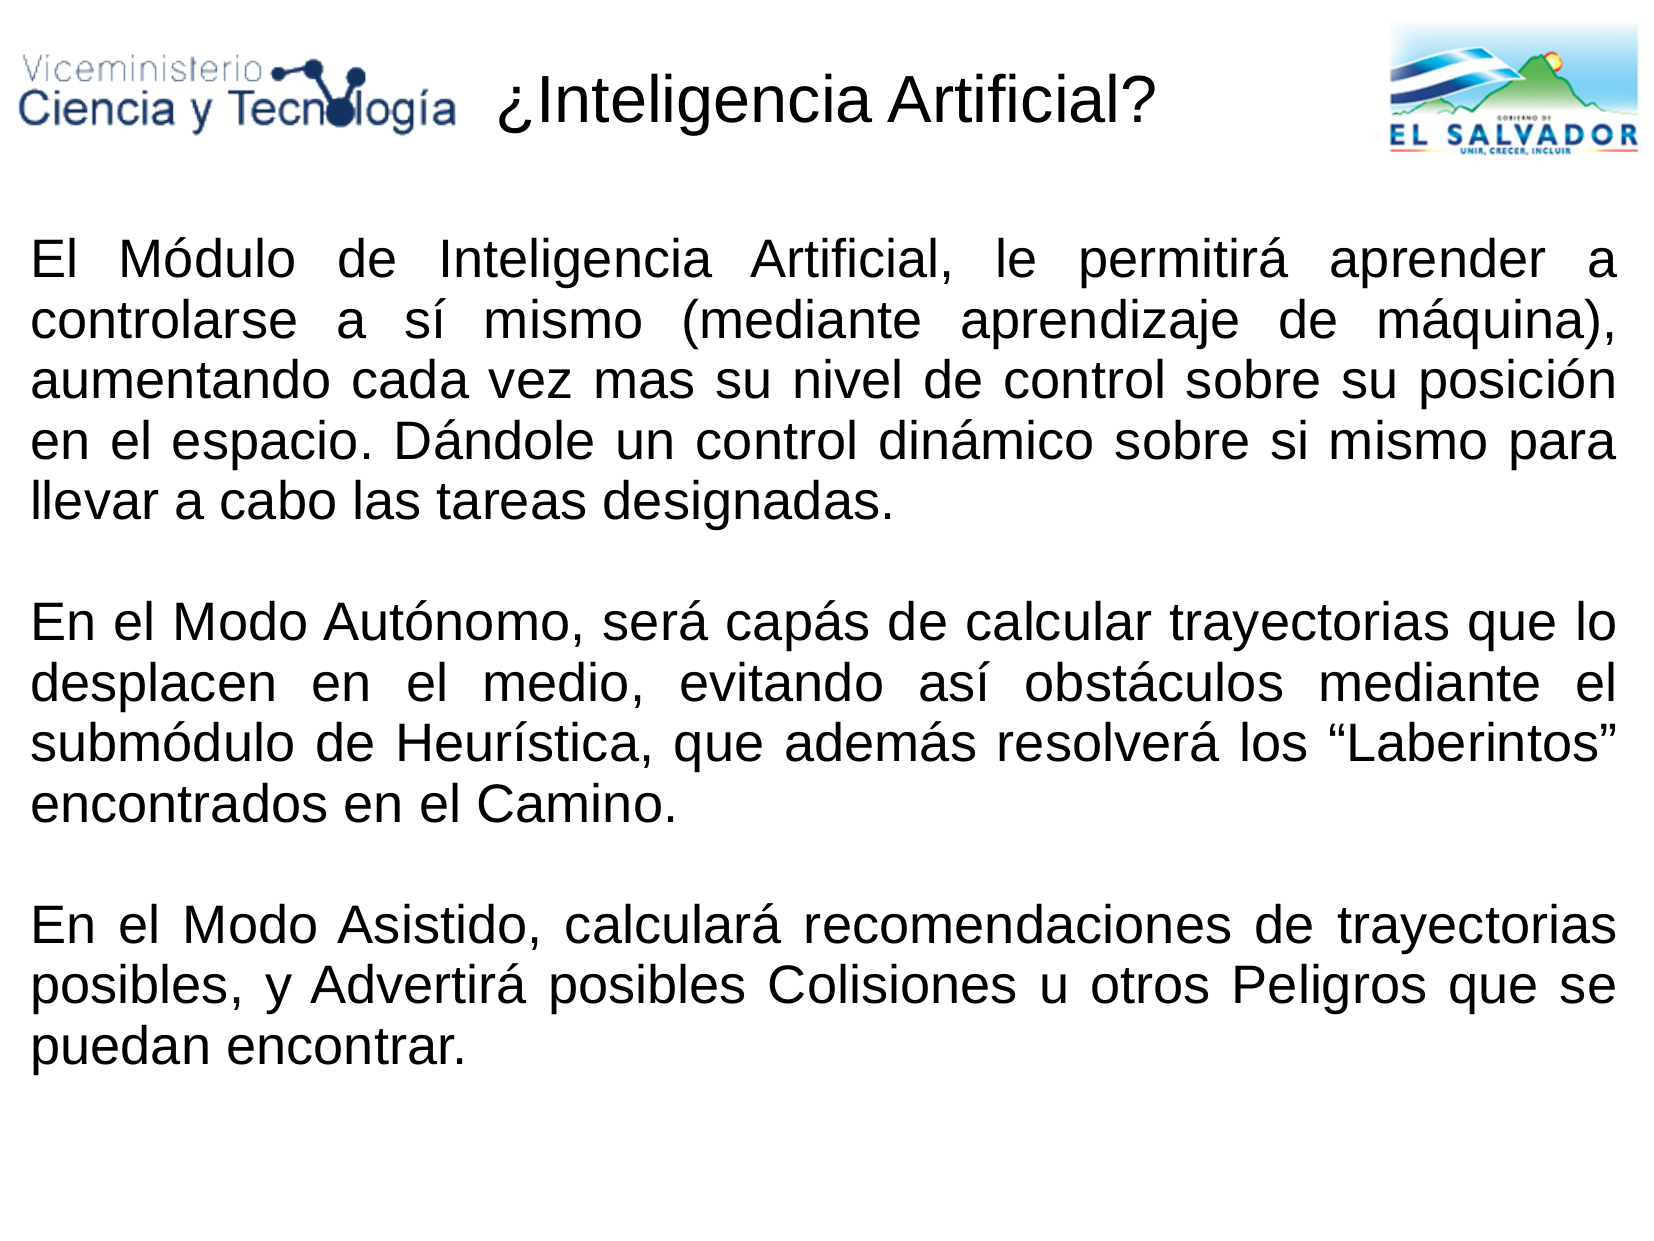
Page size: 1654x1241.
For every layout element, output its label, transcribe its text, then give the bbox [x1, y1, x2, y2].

subtitle El Módulo de Inteligencia Artificial, le permitirá aprender a controlarse a sí mismo (mediante aprendizaje de máquina), aumentando cada vez mas su nivel de control sobre su posición en el espacio. Dándole un control dinámico sobre si mismo para llevar a cabo las tareas designadas. En el Modo Autónomo, será capás de calcular trayectorias que lo desplacen en el medio, evitando así obstáculos mediante el submódulo de Heurística, que además resolverá los “Laberintos” encontrados en el Camino. En el Modo Asistido, calculará recomendaciones de trayectorias posibles, y Advertirá posibles Colisiones u otros Peligros que se puedan encontrar. [30, 195, 1621, 1171]
title ¿Inteligencia Artificial? [29, 49, 1624, 151]
picture [11, 17, 475, 162]
picture [1388, 15, 1642, 160]
